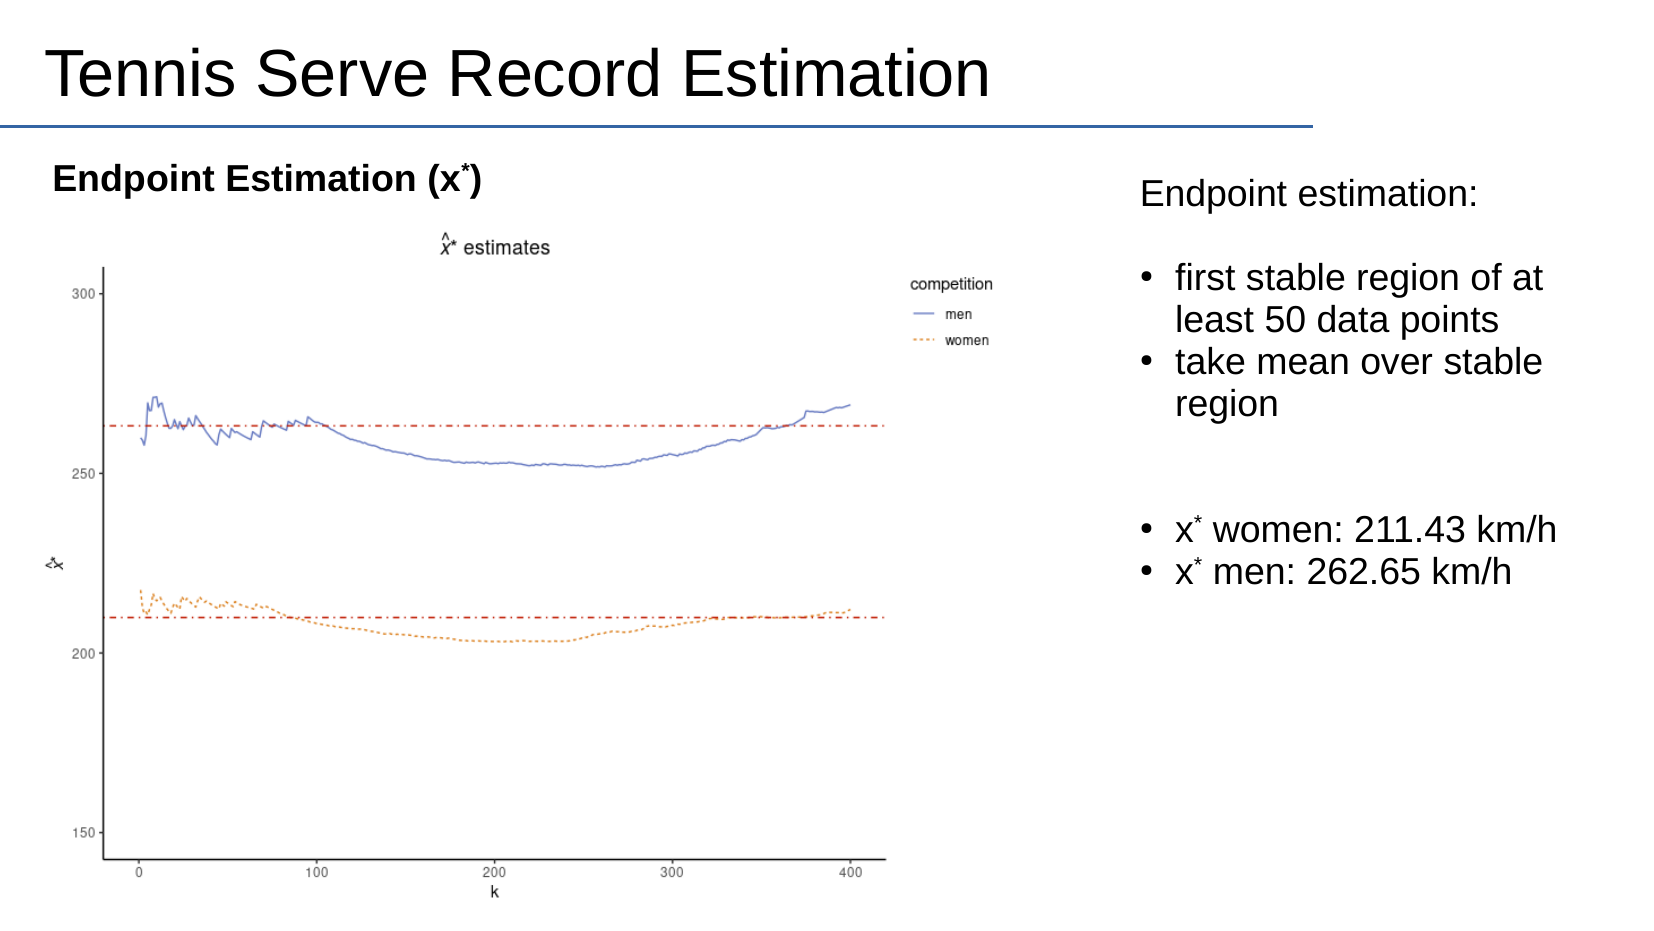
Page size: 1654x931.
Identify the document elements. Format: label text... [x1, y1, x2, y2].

text_box Endpoint estimation: first stable region of at least 50 data points take mean over stable region x* women: 211.43 km/h x* men: 262.65 km/h [1125, 165, 1613, 601]
title Tennis Serve Record Estimation [44, 17, 1387, 130]
text_box Endpoint Estimation (x*) [37, 150, 788, 224]
picture [37, 224, 1010, 910]
